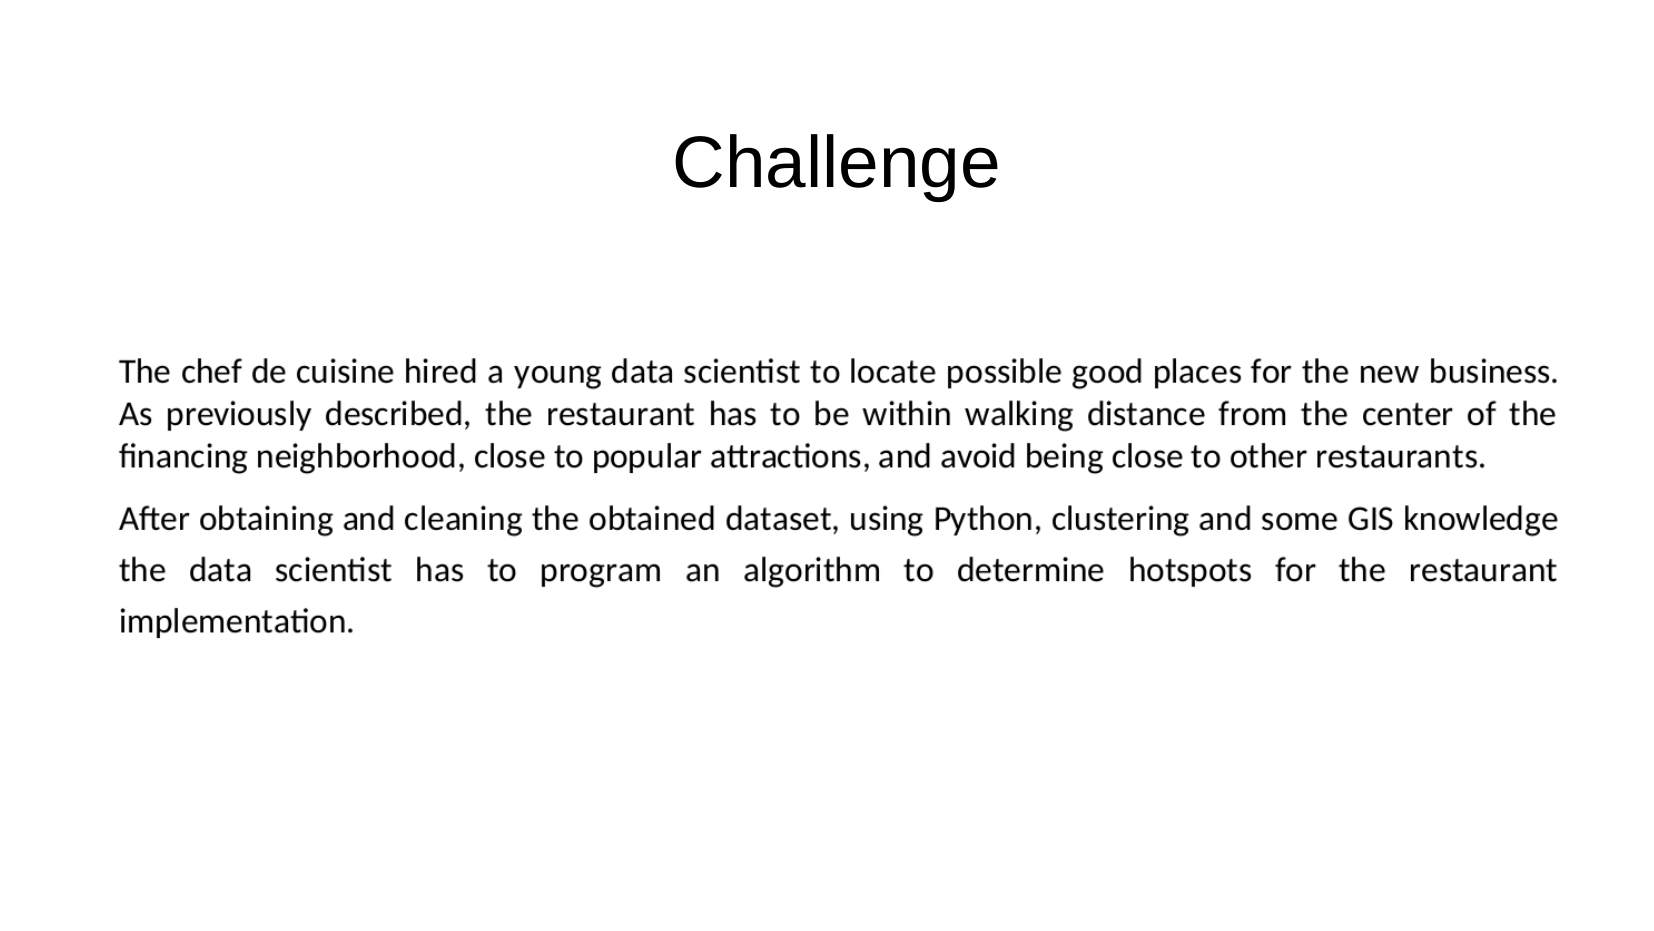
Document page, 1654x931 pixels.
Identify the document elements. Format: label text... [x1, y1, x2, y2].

title Challenge [26, 8, 1647, 316]
picture [110, 346, 1569, 647]
